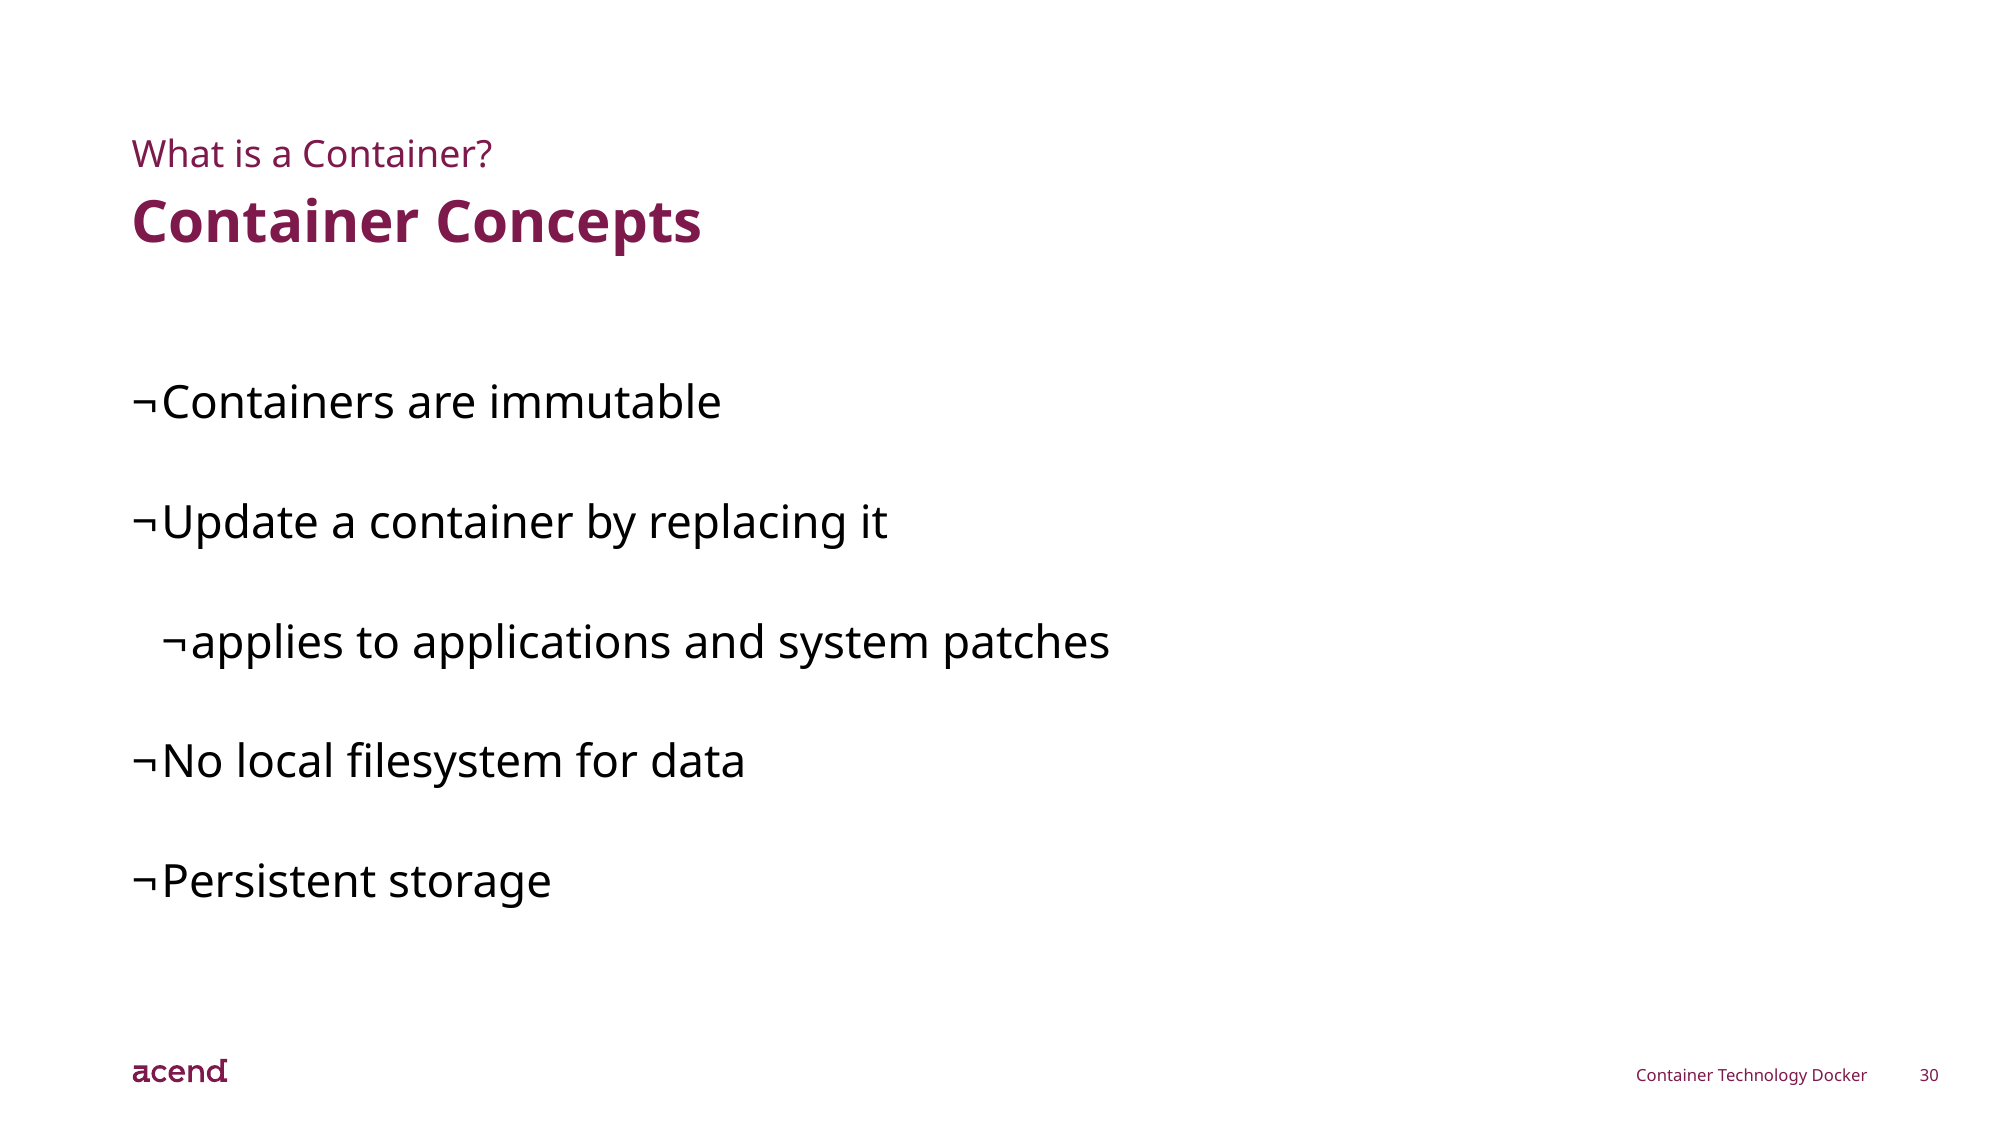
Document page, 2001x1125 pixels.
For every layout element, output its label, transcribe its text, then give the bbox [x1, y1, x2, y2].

list Containers are immutable Update a container by replacing it applies to applications and system patches No local filesystem for data Persistent storage [131, 367, 1869, 1006]
title Container Concepts [131, 184, 1869, 332]
list What is a Container? [131, 125, 1869, 184]
